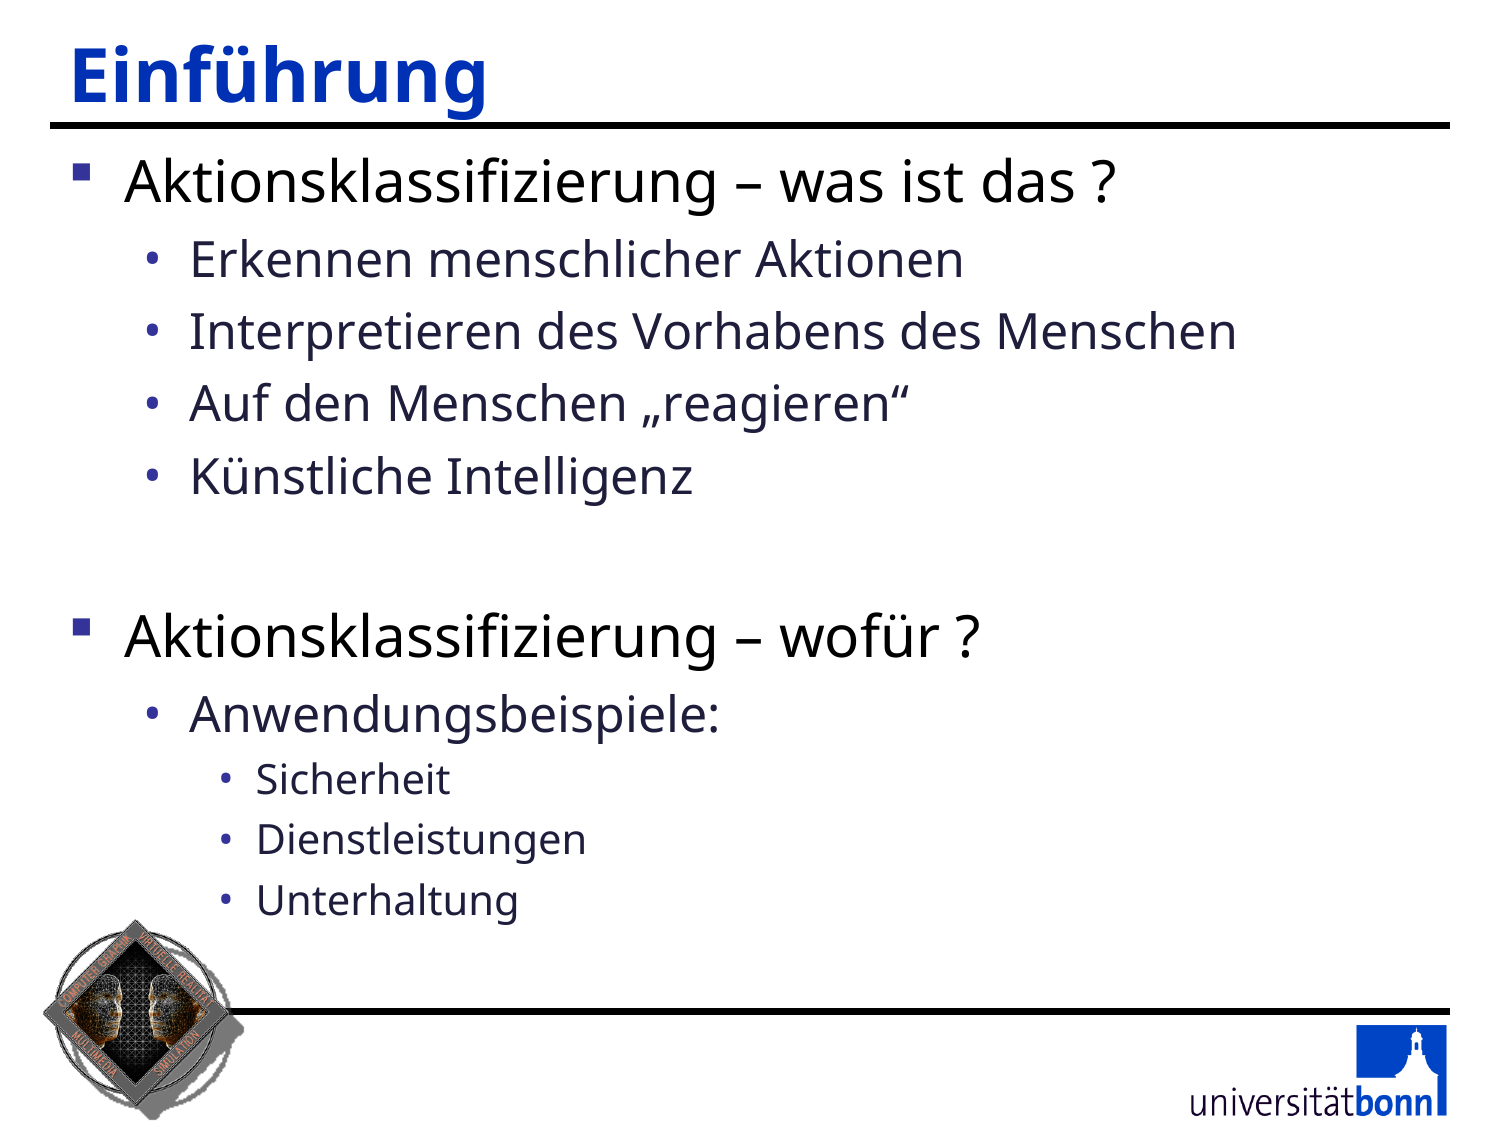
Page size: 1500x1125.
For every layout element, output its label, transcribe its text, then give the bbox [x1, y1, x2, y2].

picture [41, 917, 229, 1106]
list Aktionsklassifizierung – was ist das ? Erkennen menschlicher Aktionen Interpretieren des Vorhabens des Menschen Auf den Menschen „reagieren“ Künstliche Intelligenz Aktionsklassifizierung – wofür ? Anwendungsbeispiele: Sicherheit Dienstleistungen Unterhaltung [53, 137, 1447, 1012]
picture [1189, 1023, 1448, 1117]
title Einführung [53, 18, 1447, 126]
